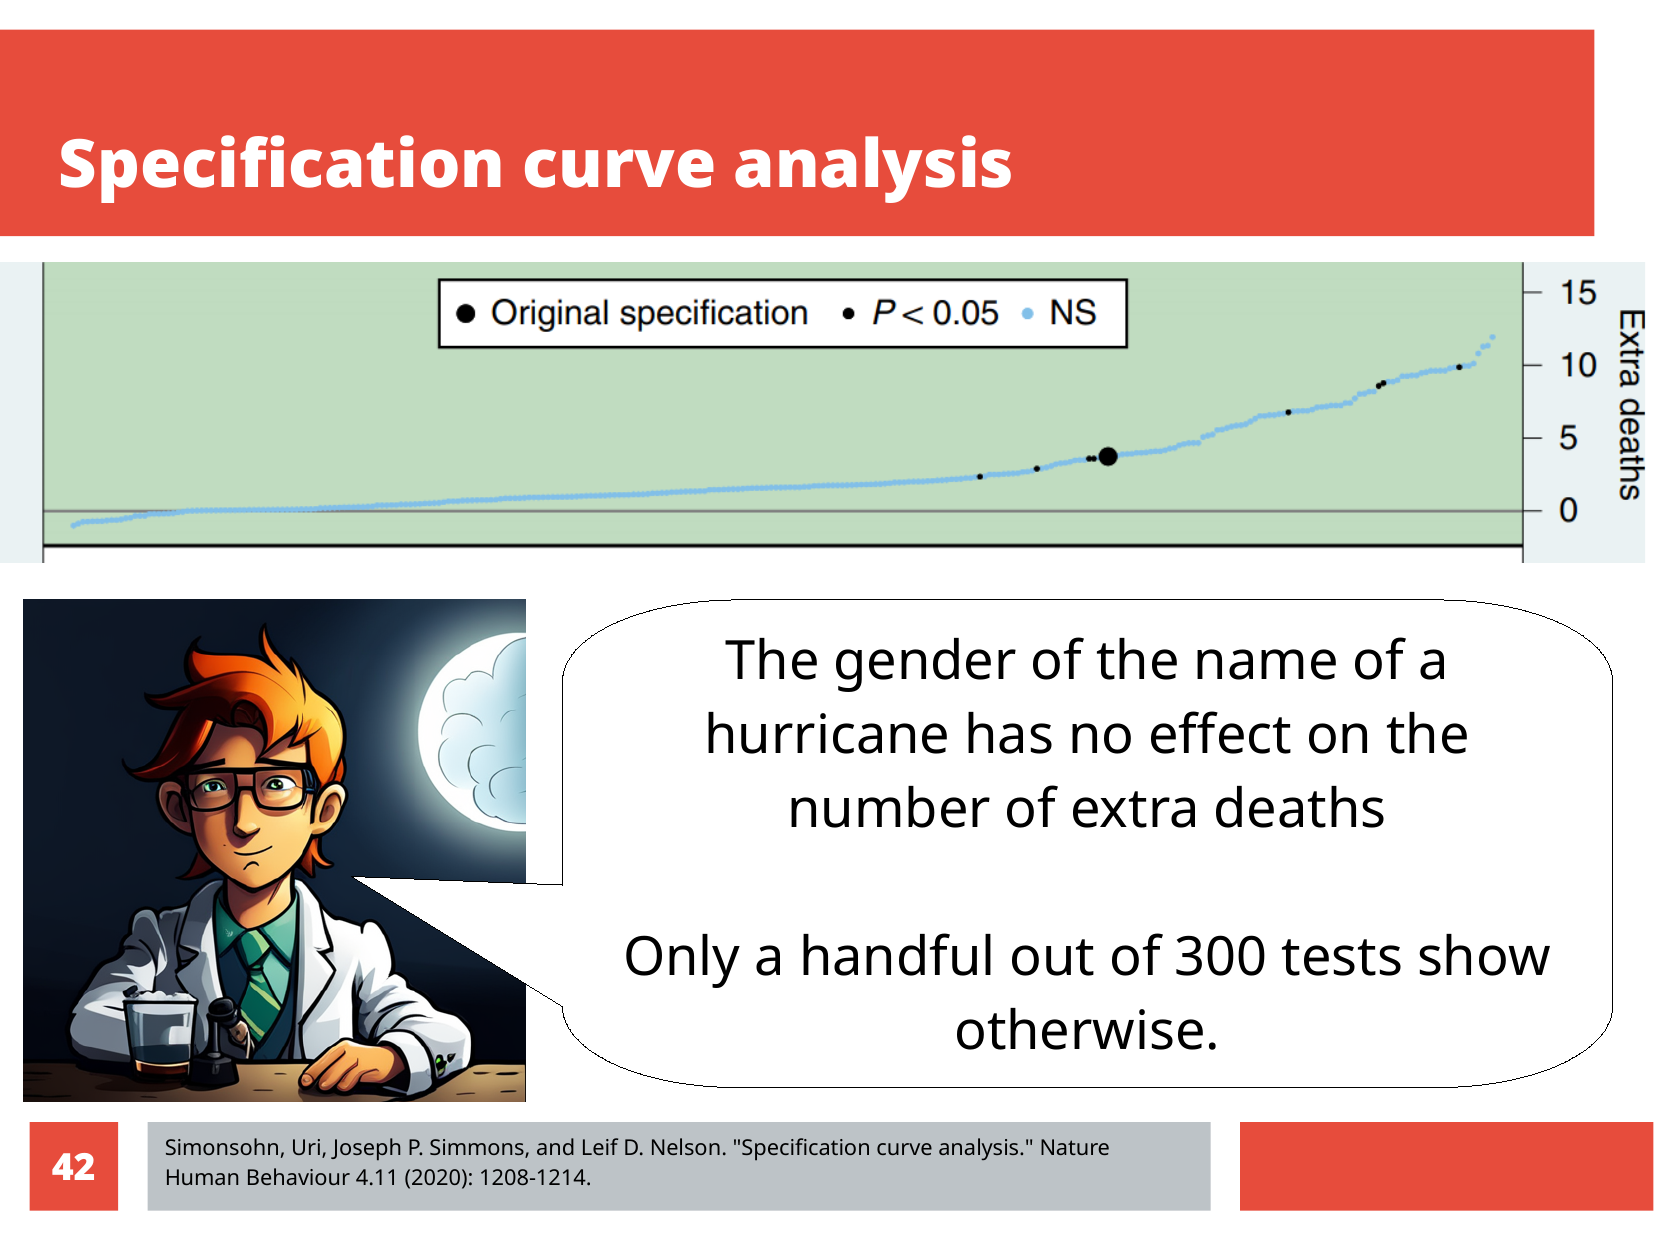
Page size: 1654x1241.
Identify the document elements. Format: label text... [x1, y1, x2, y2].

text_box The gender of the name of a hurricane has no effect on the number of extra deaths Only a handful out of 300 tests show otherwise. [351, 599, 1613, 1088]
title Specification curve analysis [59, 59, 1595, 207]
text_box Simonsohn, Uri, Joseph P. Simmons, and Leif D. Nelson. "Specification curve analysis." Nature Human Behaviour 4.11 (2020): 1208-1214. [150, 1125, 1201, 1201]
picture [0, 262, 1646, 563]
picture [23, 599, 526, 1102]
